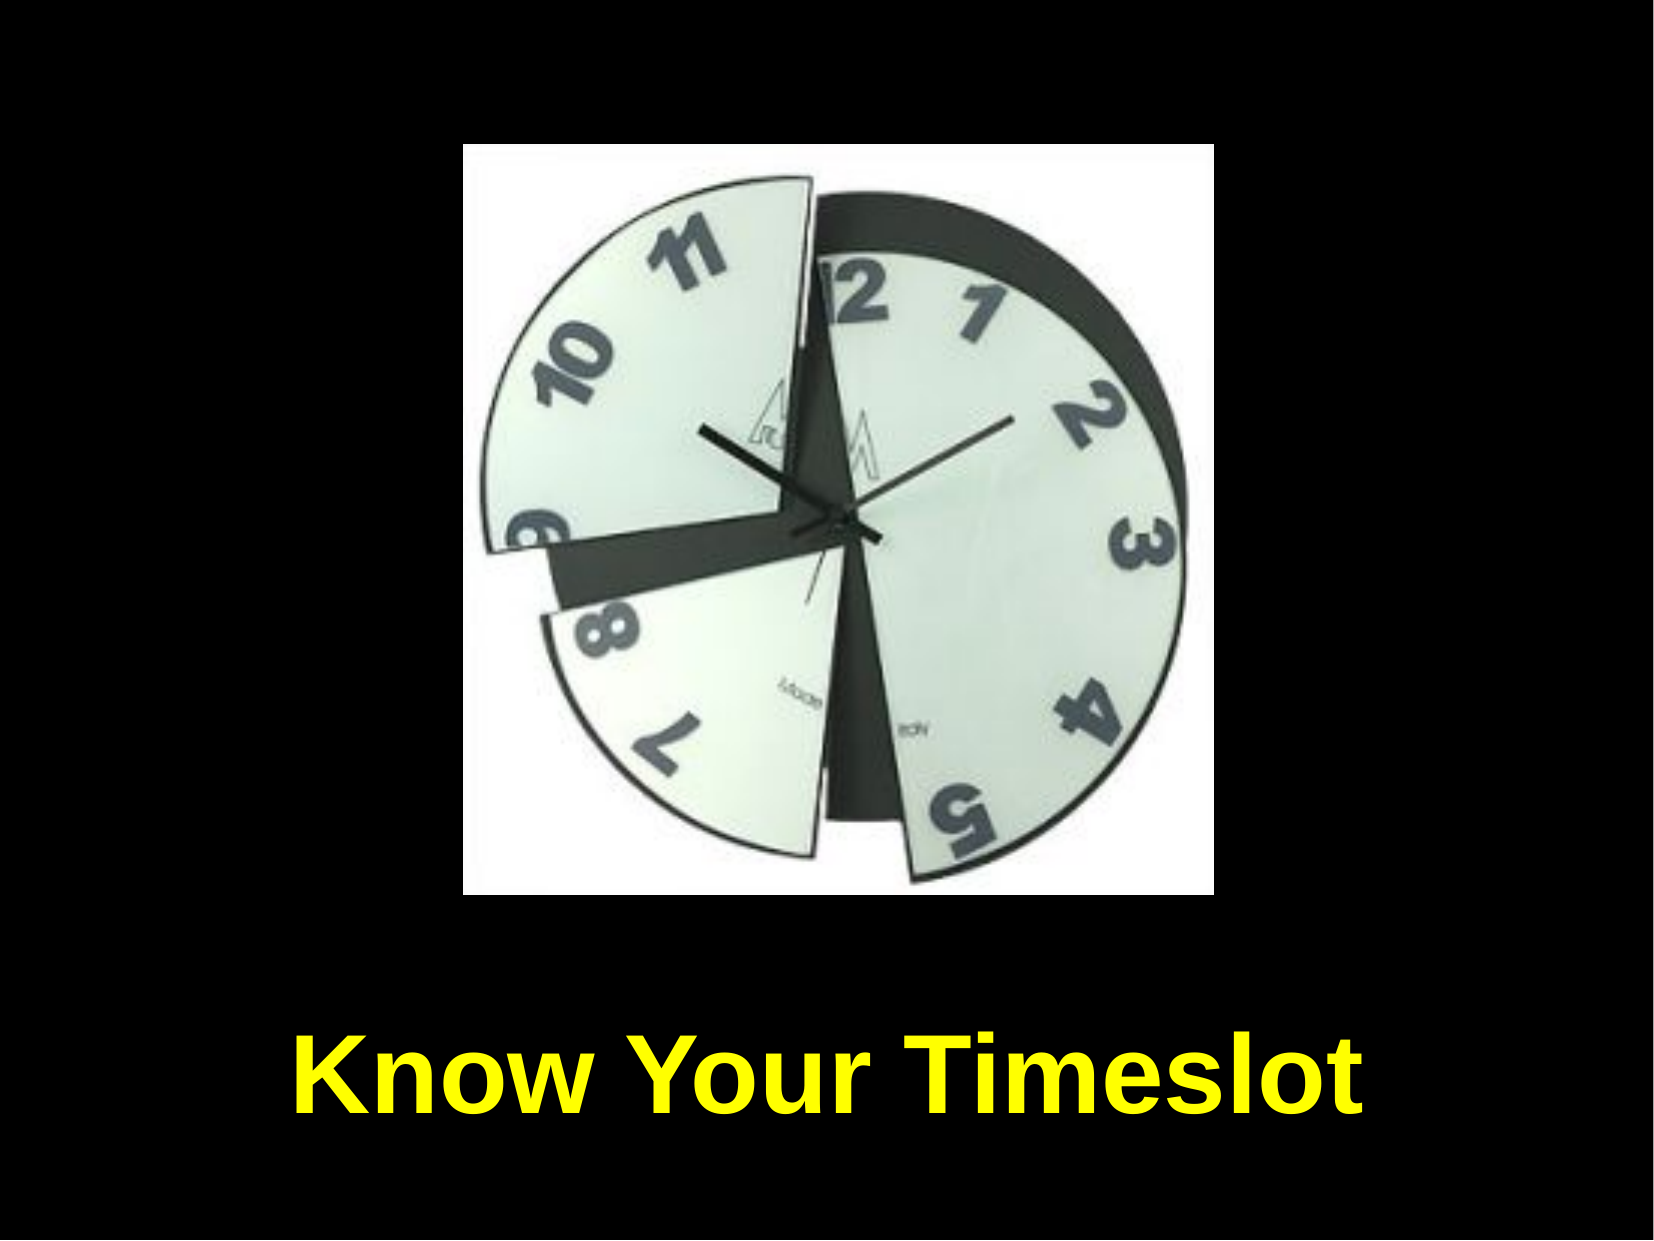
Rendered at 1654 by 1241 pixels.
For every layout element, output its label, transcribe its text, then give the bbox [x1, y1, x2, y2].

picture [463, 144, 1214, 895]
title Know Your Timeslot [82, 970, 1571, 1178]
